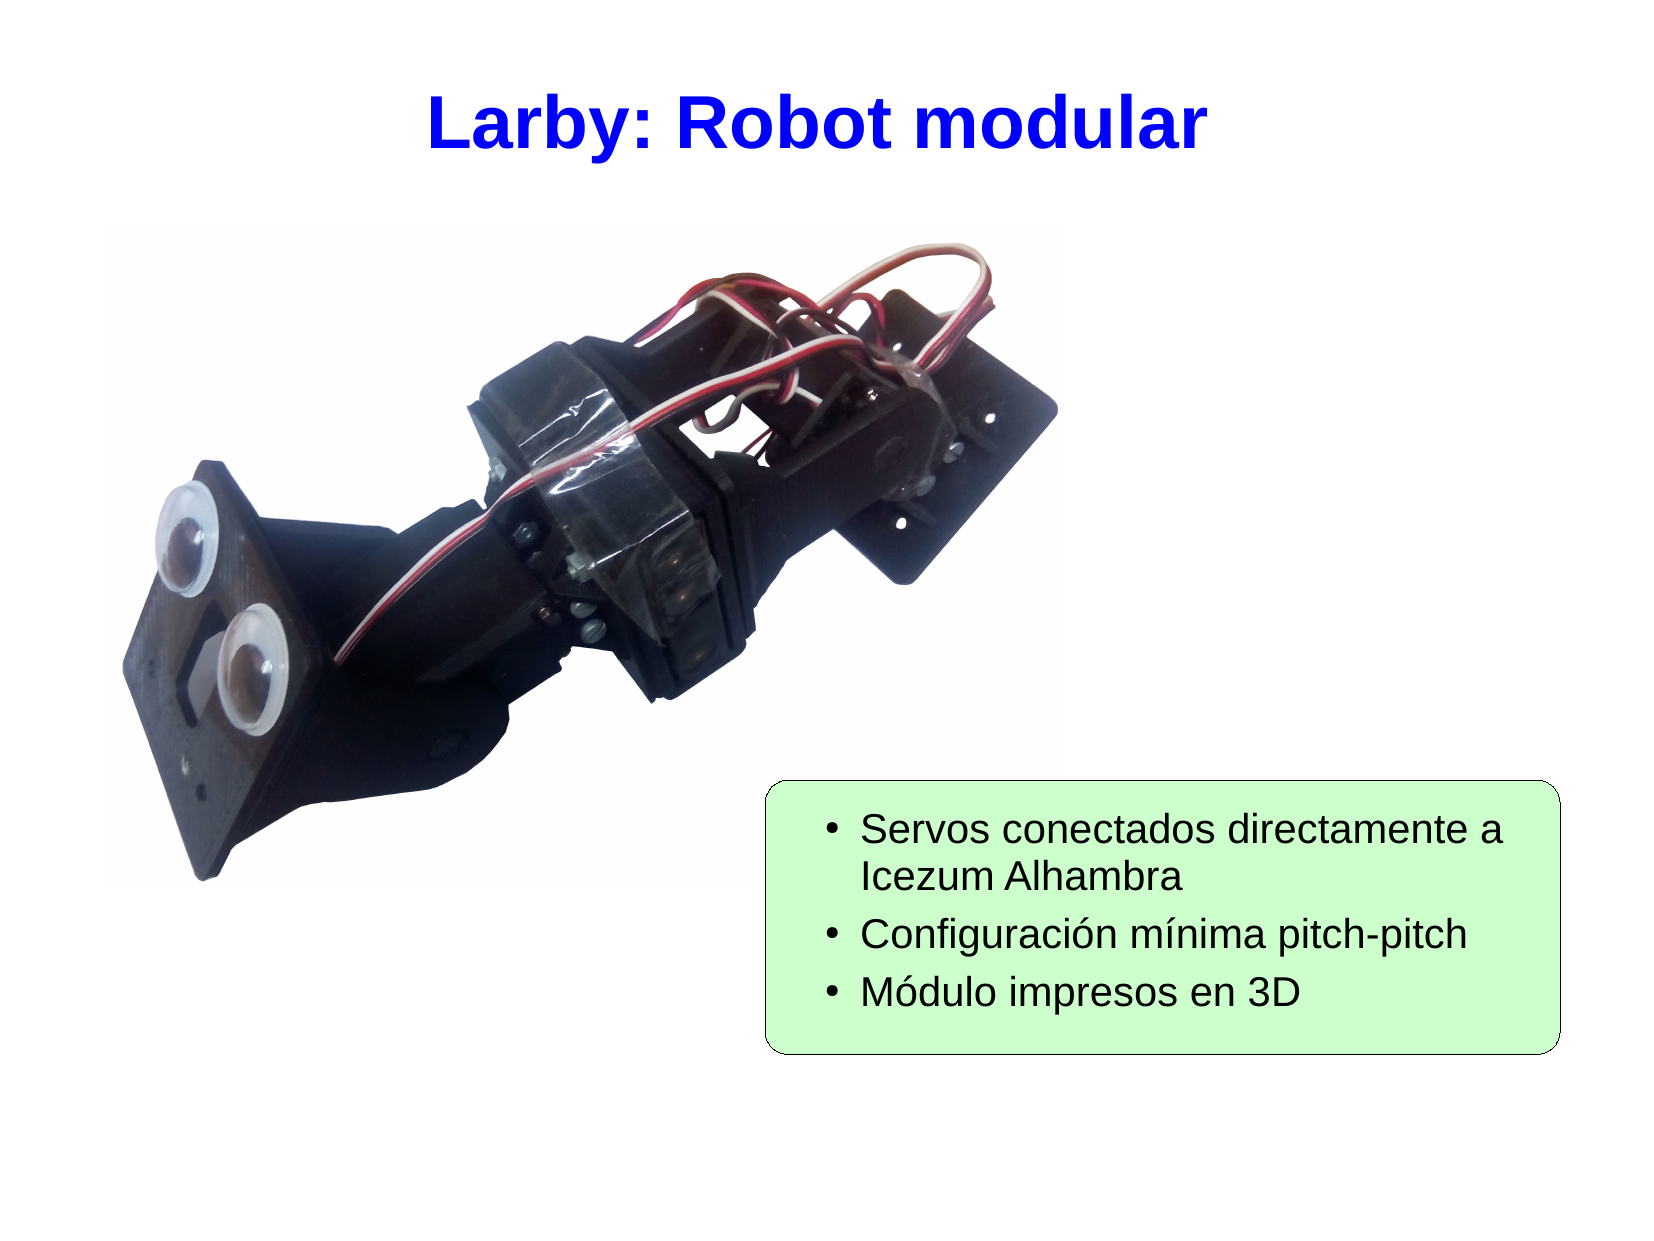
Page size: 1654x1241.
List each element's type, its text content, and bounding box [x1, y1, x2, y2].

text_box Larby: Robot modular [90, 73, 1546, 211]
text_box Servos conectados directamente a Icezum Alhambra Configuración mínima pitch-pitch Módulo impresos en 3D [810, 798, 1546, 1036]
picture [105, 225, 1068, 887]
text_box [765, 780, 1561, 1055]
